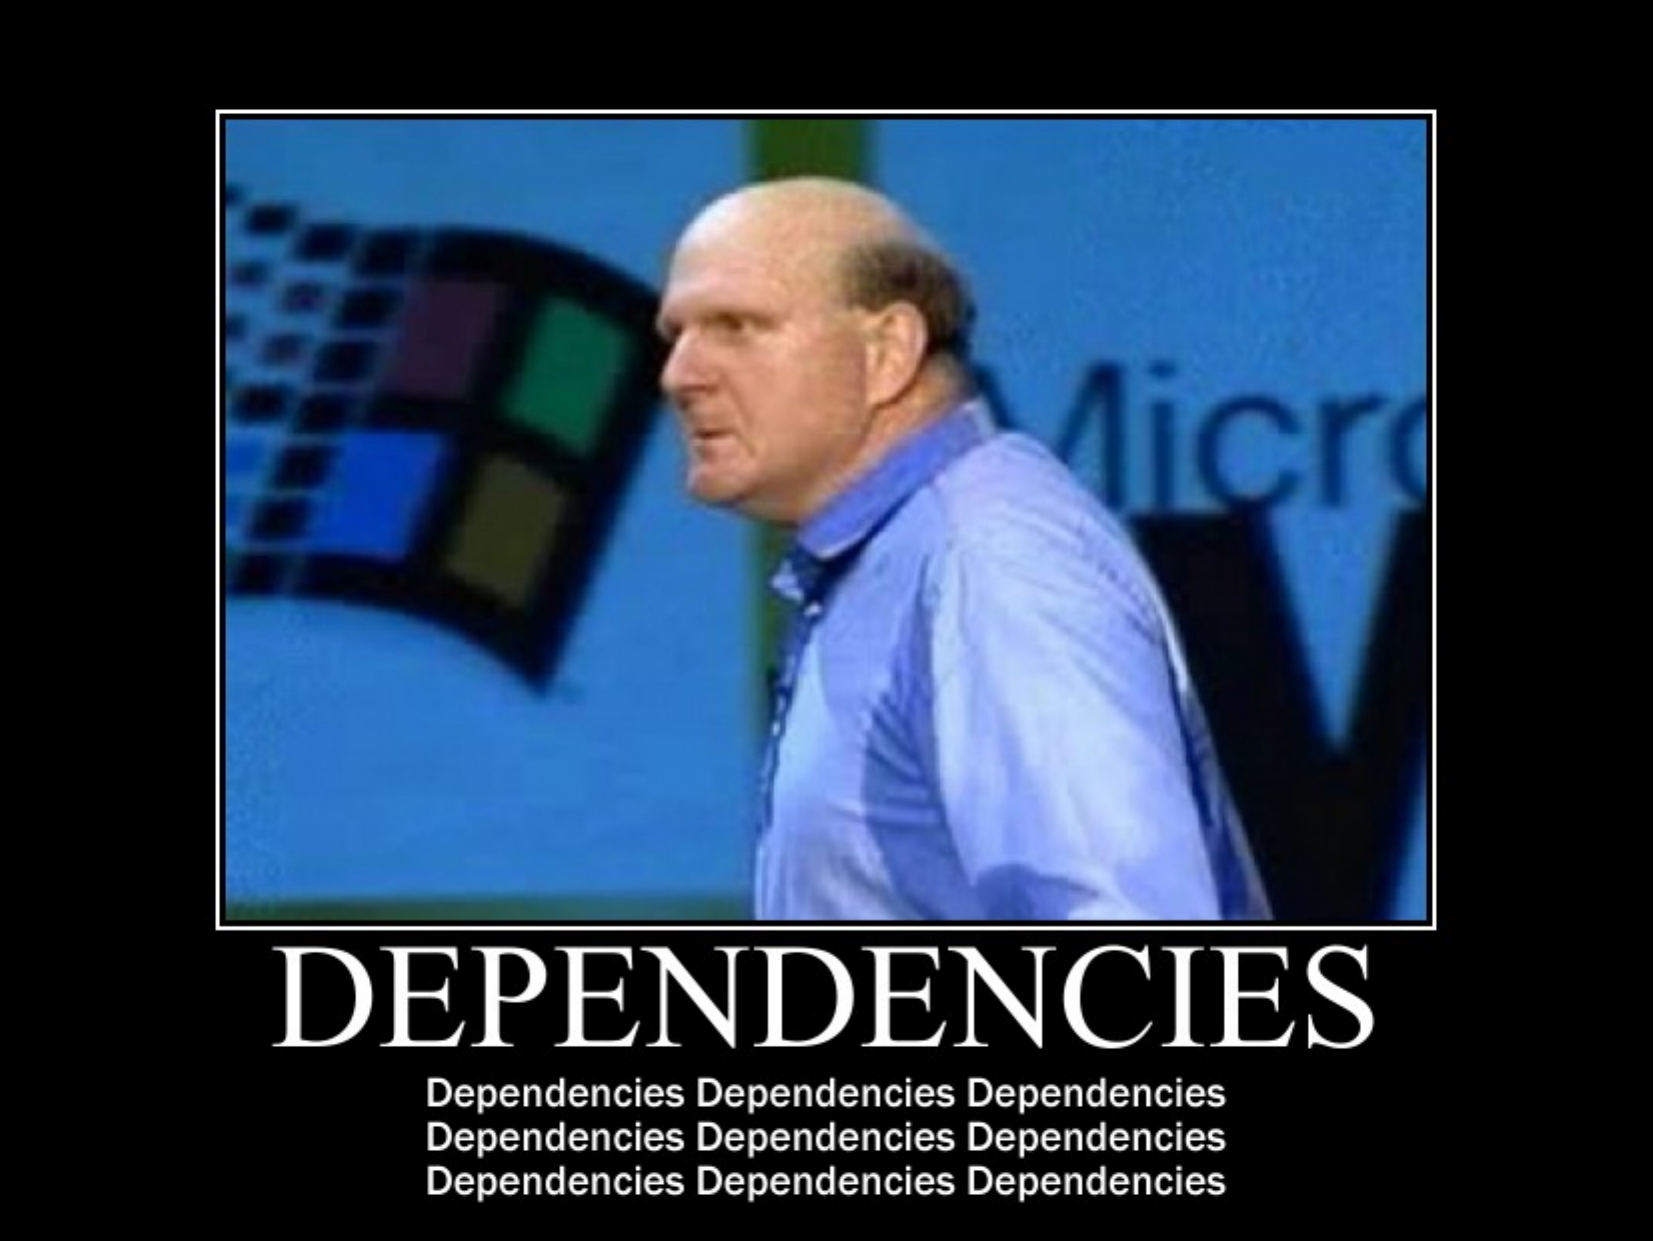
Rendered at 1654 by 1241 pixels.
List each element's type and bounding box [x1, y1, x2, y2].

picture [76, 20, 1577, 1221]
